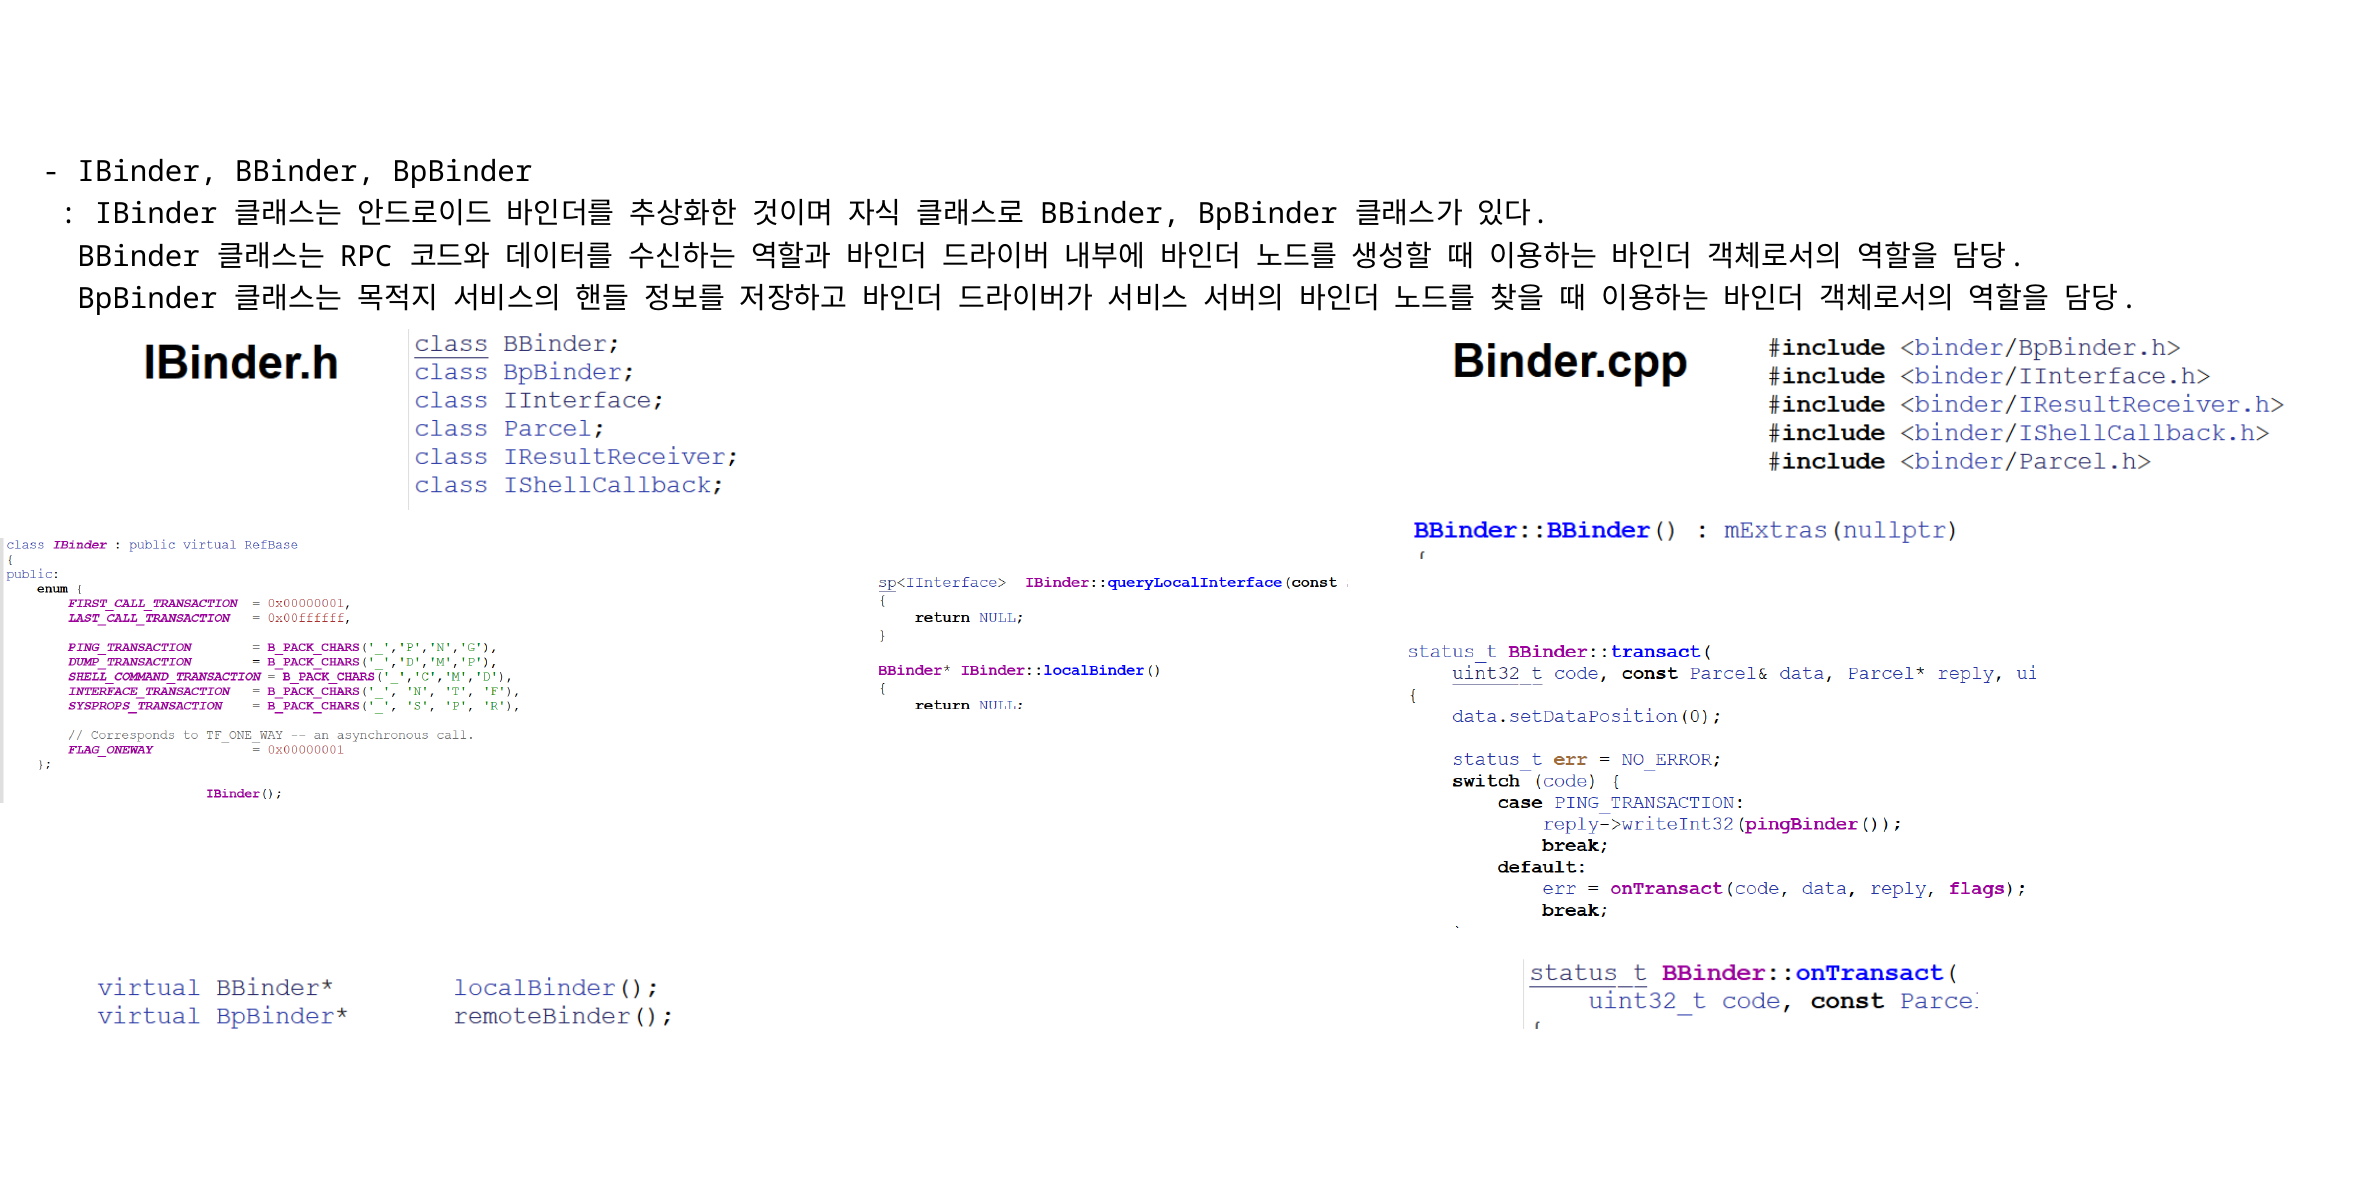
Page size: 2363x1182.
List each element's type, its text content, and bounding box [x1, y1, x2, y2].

picture [1768, 337, 2303, 476]
text_box - IBinder, BBinder, BpBinder : IBinder 클래스는 안드로이드 바인더를 추상화한 것이며 자식 클래스로 BBinder, BpBinder 클래스가 있다. BBinder 클래스는 RPC 코드와 데이터를 수신하는 역할과 바인더 드라이버 내부에 바인더 노드를 생성할 때 이용하는 바인더 객체로서의 역할을 담당. BpBinder 클래스는 목적지 서비스의 핸들 정보를 저장하고 바인더 드라이버가 서비스 서버의 바인더 노드를 찾을 때 이용하는 바인더 객체로서의 역할을 담당. [27, 102, 2325, 264]
picture [879, 569, 1348, 709]
picture [128, 331, 361, 387]
picture [1523, 953, 1978, 1030]
picture [77, 970, 687, 1038]
picture [1412, 515, 1974, 559]
picture [408, 329, 753, 510]
picture [0, 537, 531, 803]
picture [1440, 323, 1700, 395]
picture [1406, 637, 2036, 928]
